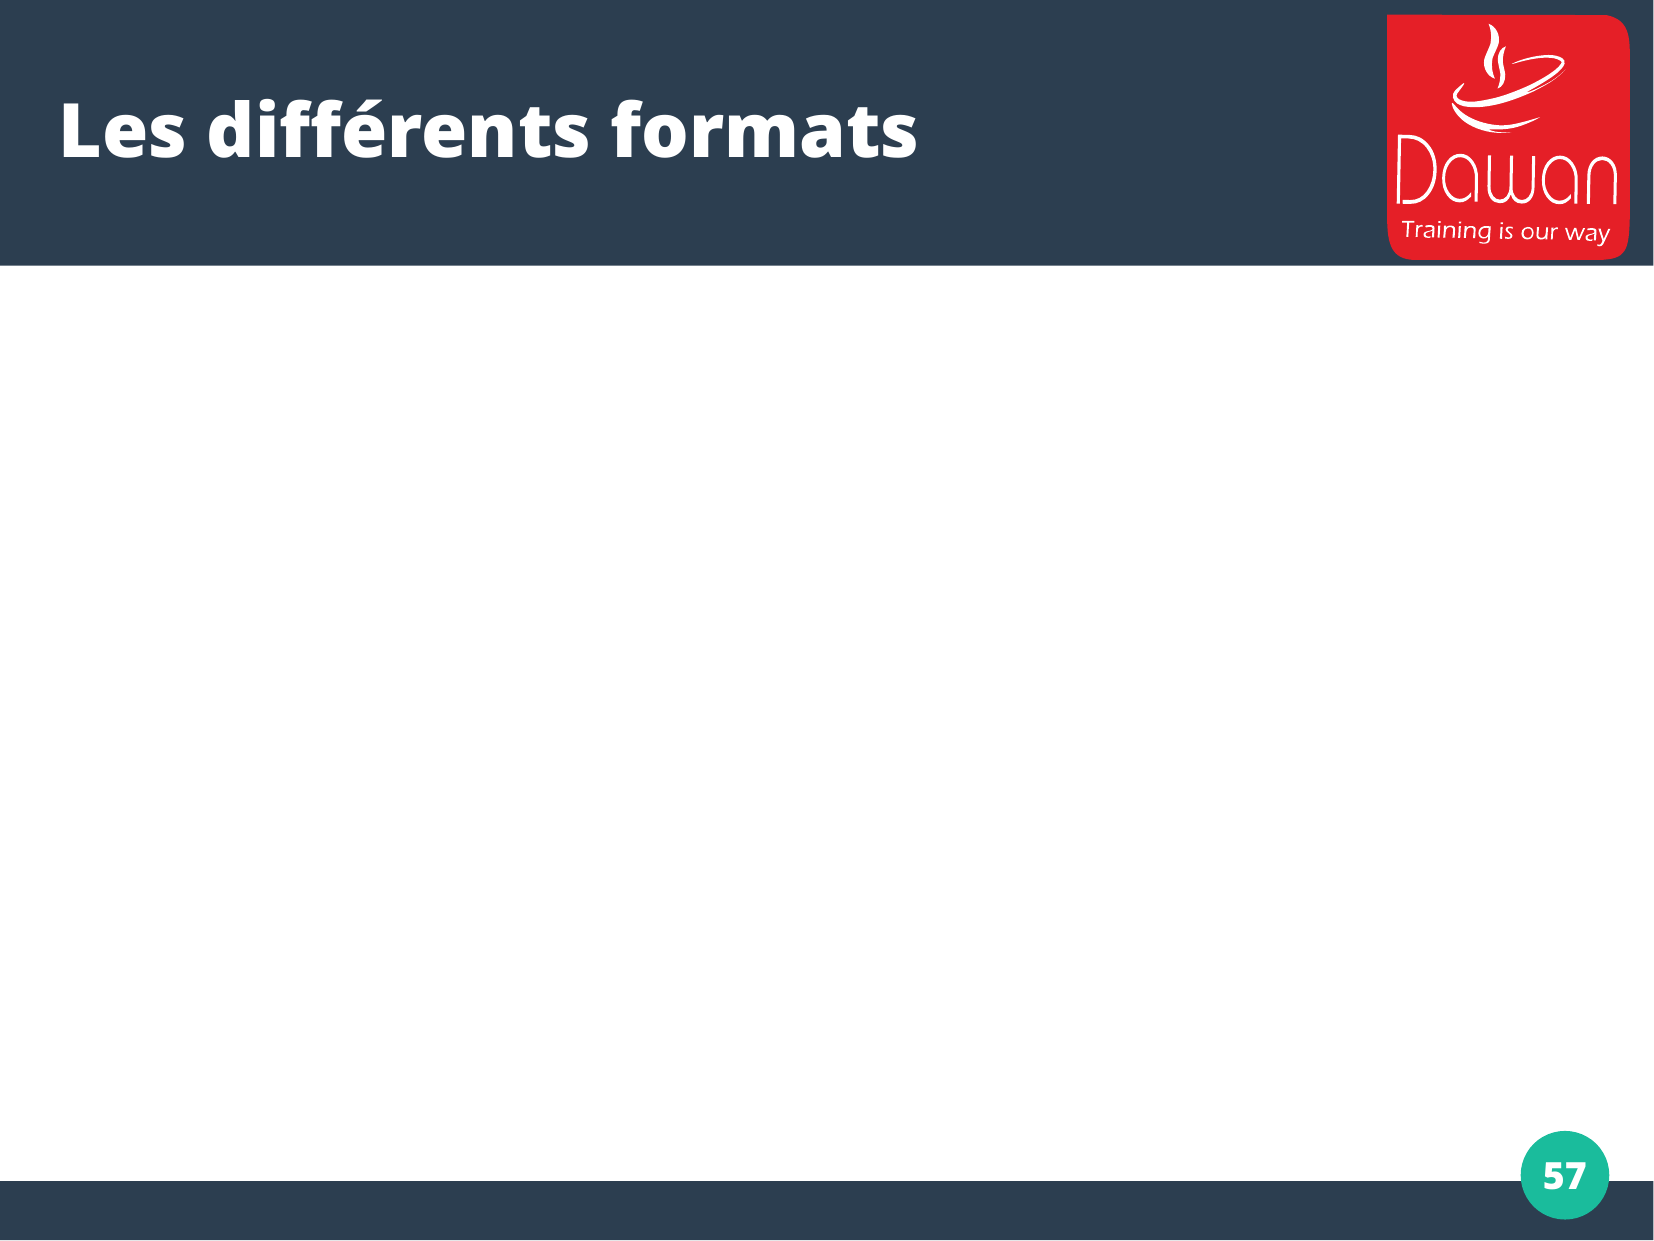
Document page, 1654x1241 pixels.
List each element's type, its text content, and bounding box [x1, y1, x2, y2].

title Les différents formats [59, 49, 1387, 207]
picture [1387, 14, 1630, 260]
